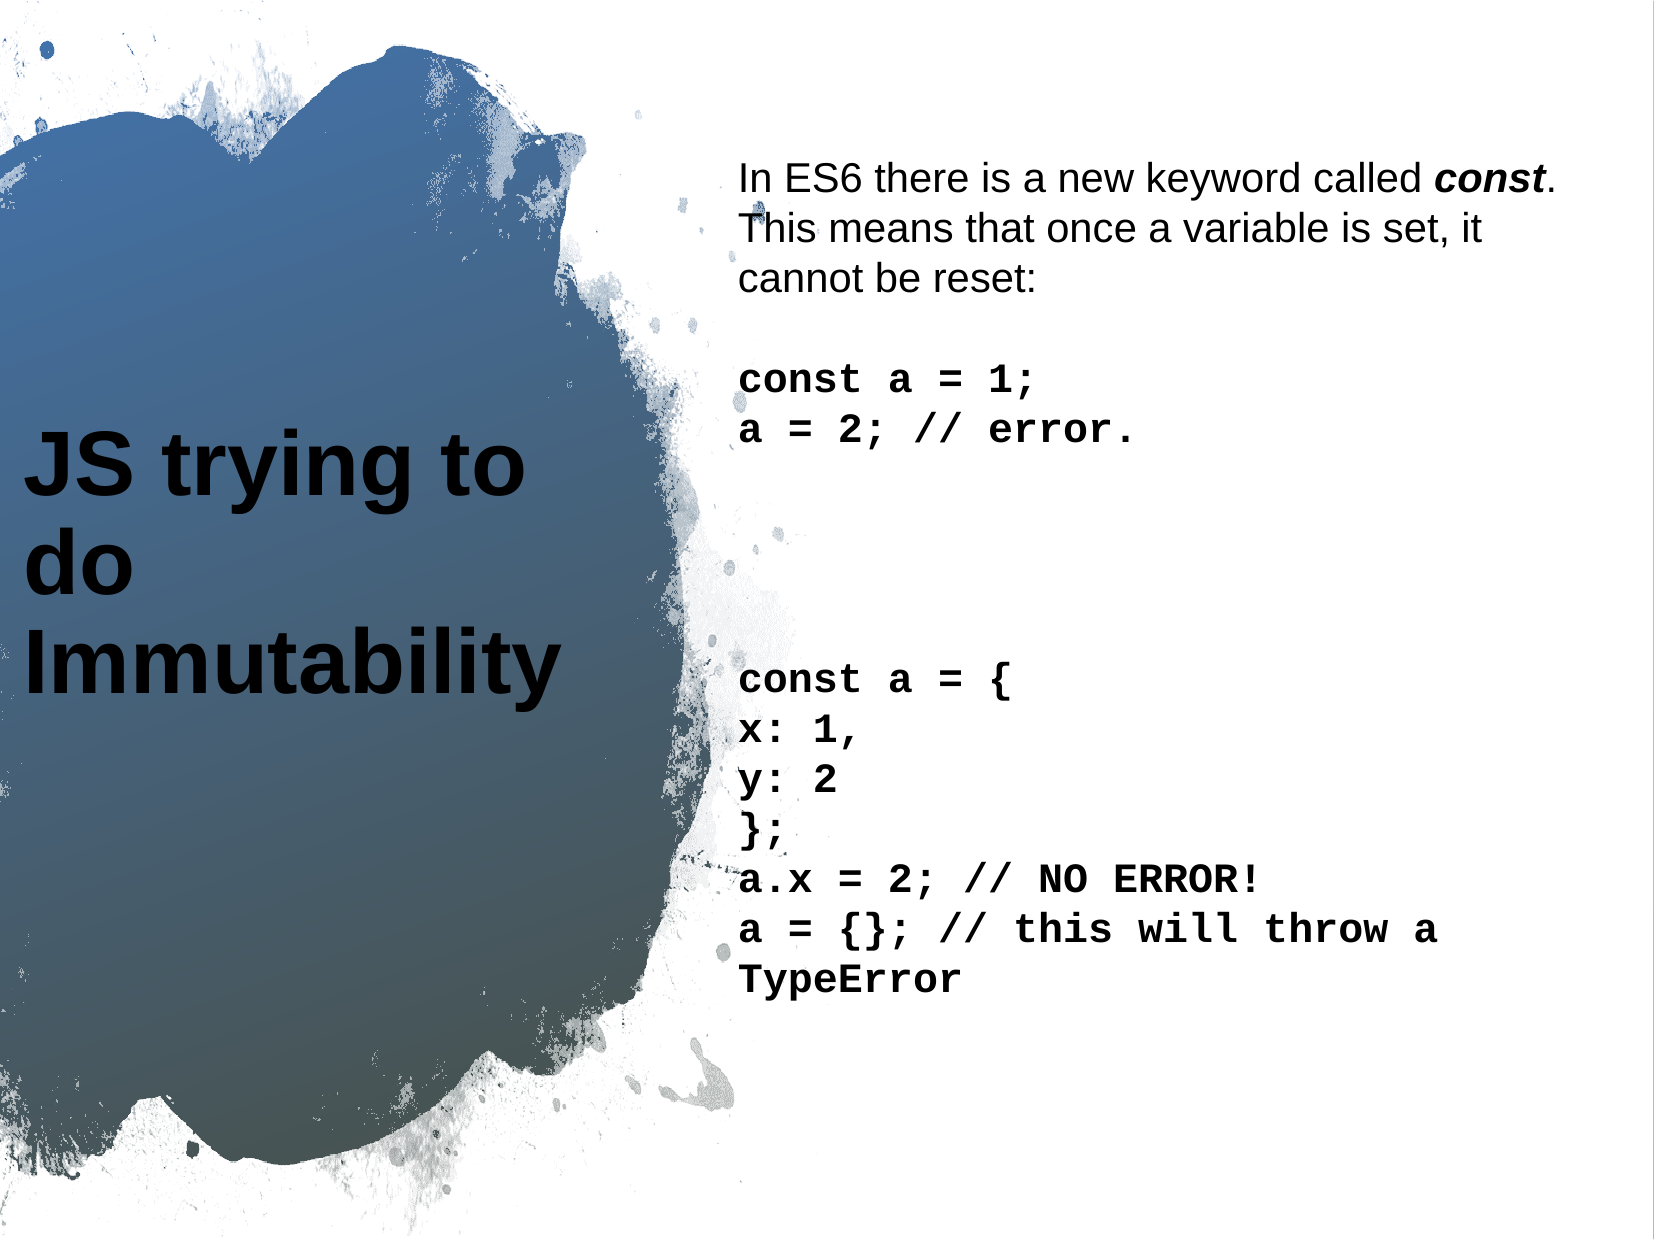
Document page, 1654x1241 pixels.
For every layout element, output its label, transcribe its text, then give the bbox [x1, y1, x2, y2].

text_box JS trying to do Immutability [23, 370, 638, 870]
text_box In ES6 there is a new keyword called const. This means that once a variable is set, it cannot be reset: const a = 1; a = 2; // error. const a = { x: 1, y: 2 }; a.x = 2; // NO ERROR! a = {}; // this will throw a TypeError [723, 143, 1592, 1009]
picture [0, 0, 1654, 1240]
